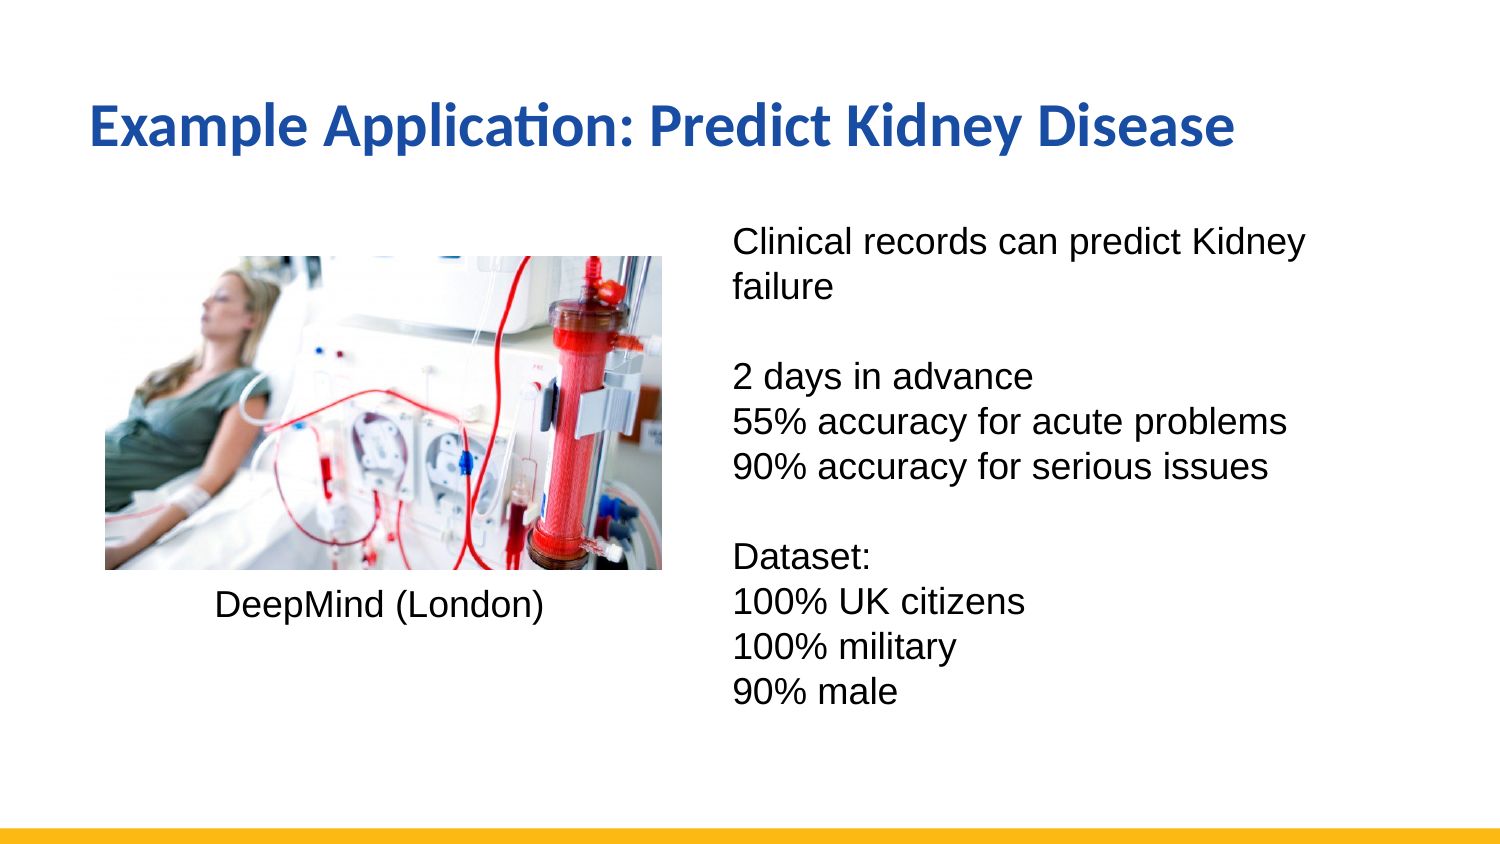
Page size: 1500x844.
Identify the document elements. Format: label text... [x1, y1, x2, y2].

text_box Clinical records can predict Kidney failure 2 days in advance 55% accuracy for acute problems 90% accuracy for serious issues Dataset: 100% UK citizens 100% military 90% male [717, 209, 1425, 687]
text_box Example Application: Predict Kidney Disease [75, 0, 1425, 197]
picture [105, 256, 662, 570]
text_box DeepMind (London) [199, 573, 570, 630]
